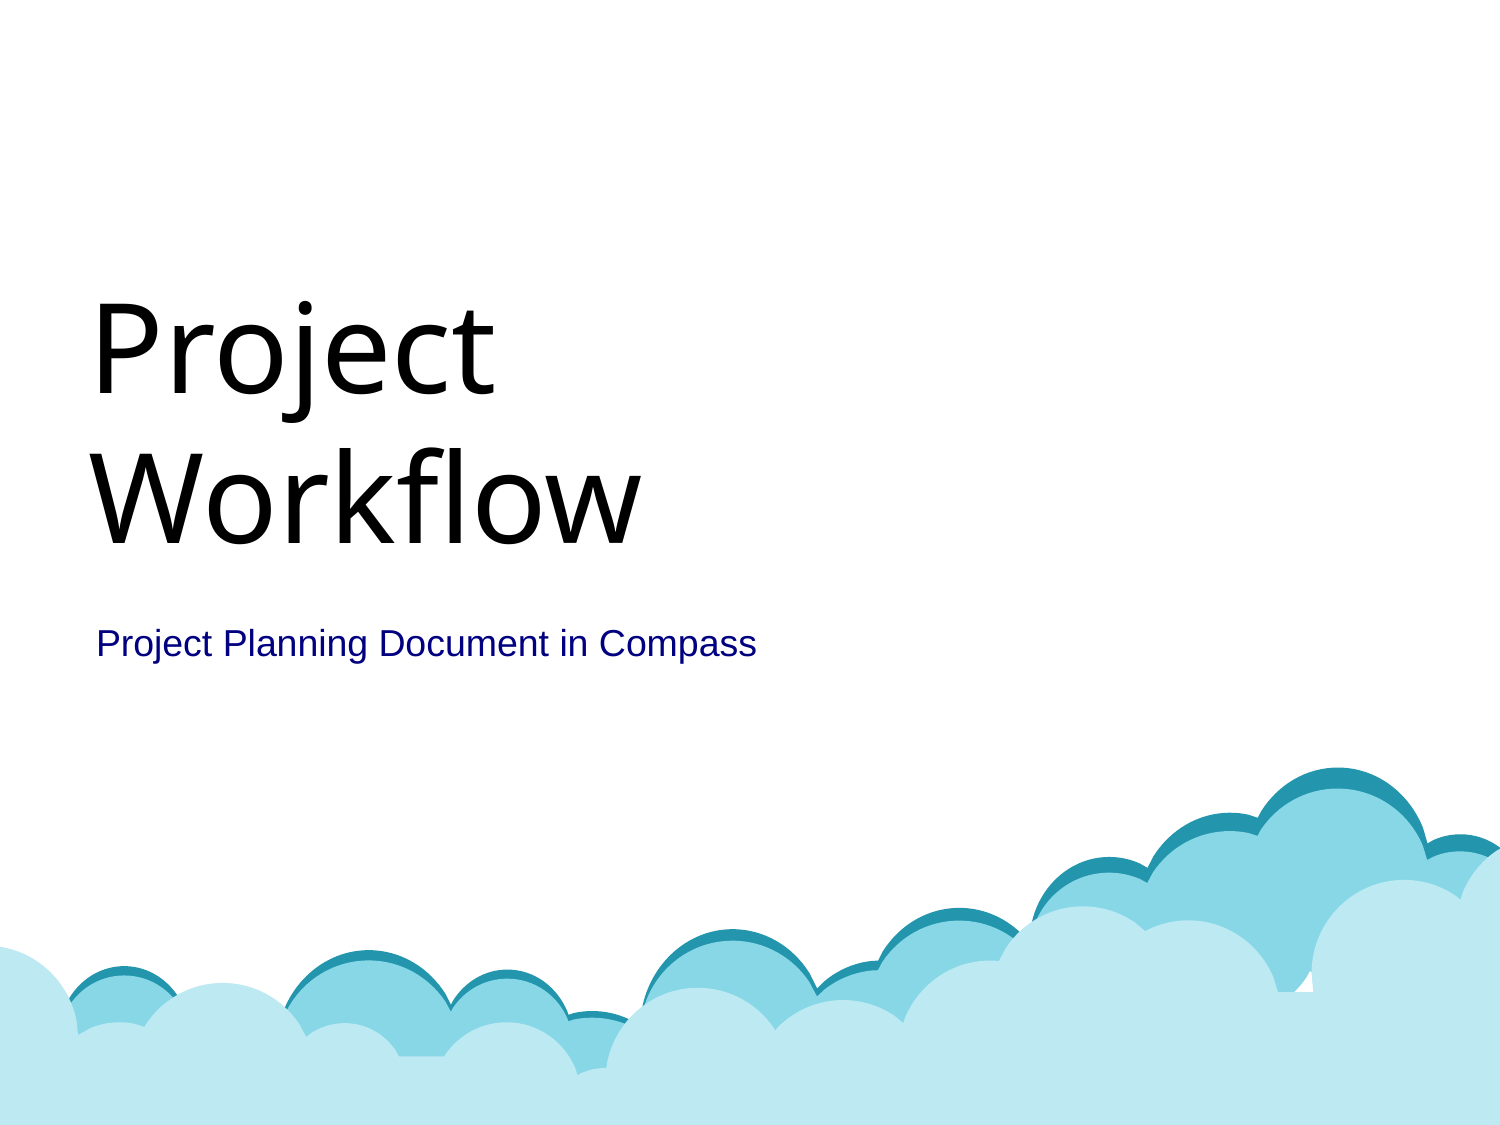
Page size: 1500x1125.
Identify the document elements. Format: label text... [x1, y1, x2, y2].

text_box Project Planning Document in Compass [81, 615, 883, 685]
title Project Workflow [73, 184, 1199, 576]
